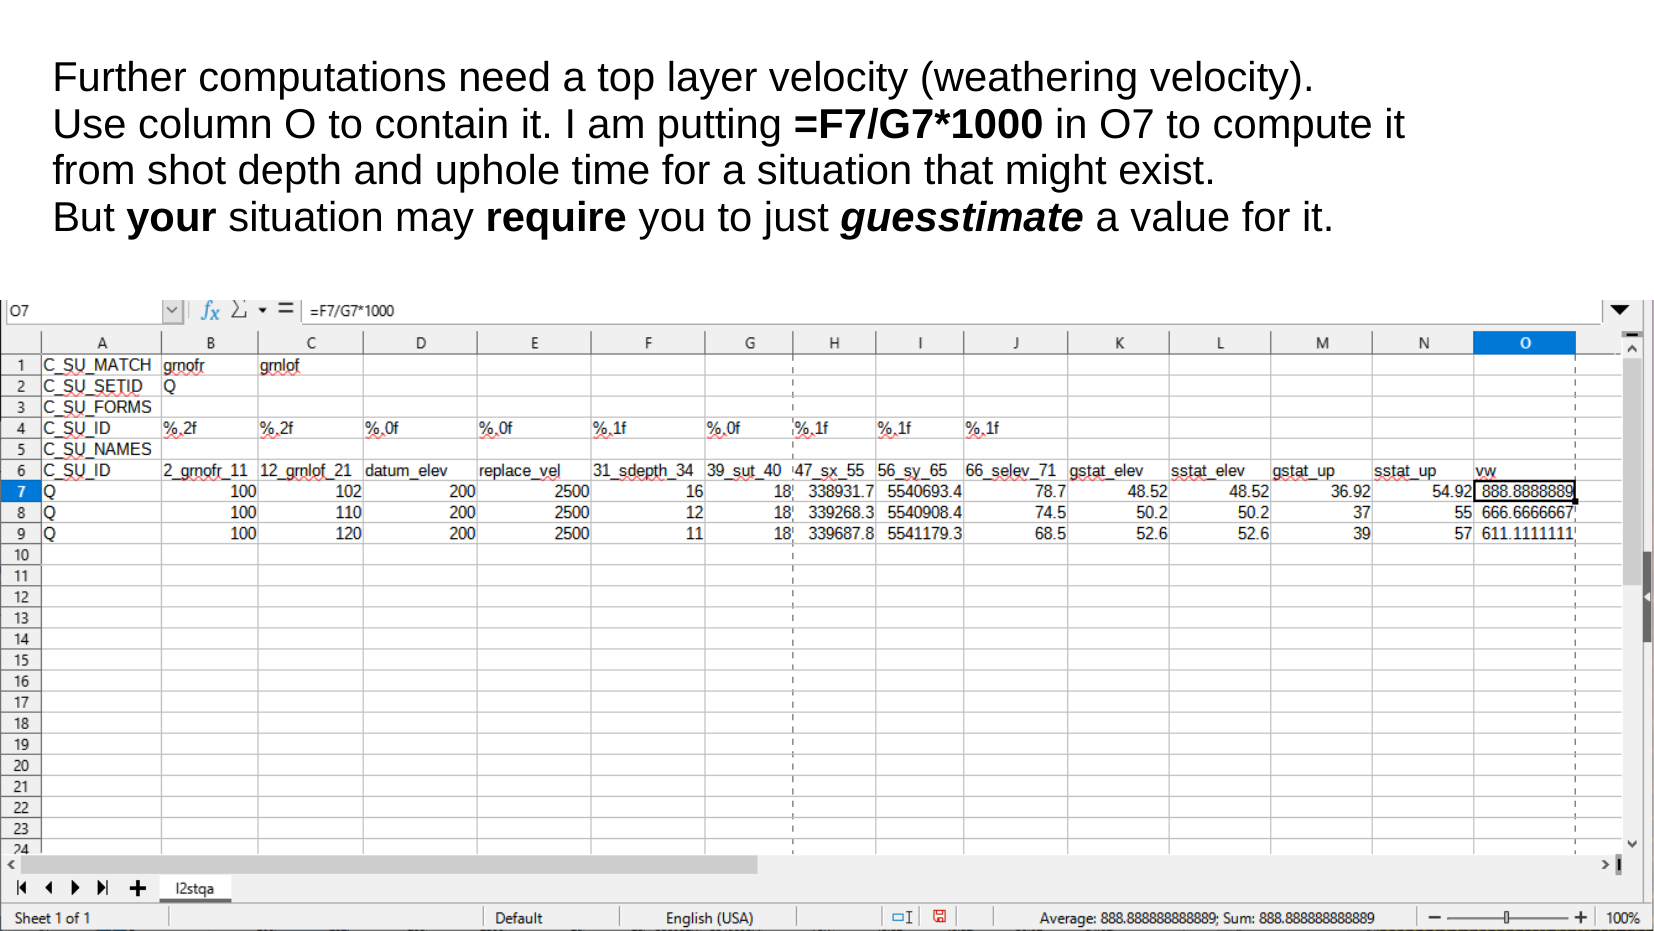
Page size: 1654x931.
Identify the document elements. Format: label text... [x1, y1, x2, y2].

text_box Further computations need a top layer velocity (weathering velocity). Use column O to contain it. I am putting =F7/G7*1000 in O7 to compute it from shot depth and uphole time for a situation that might exist. But your situation may require you to just guesstimate a value for it. [37, 0, 1654, 300]
picture [0, 300, 1654, 931]
